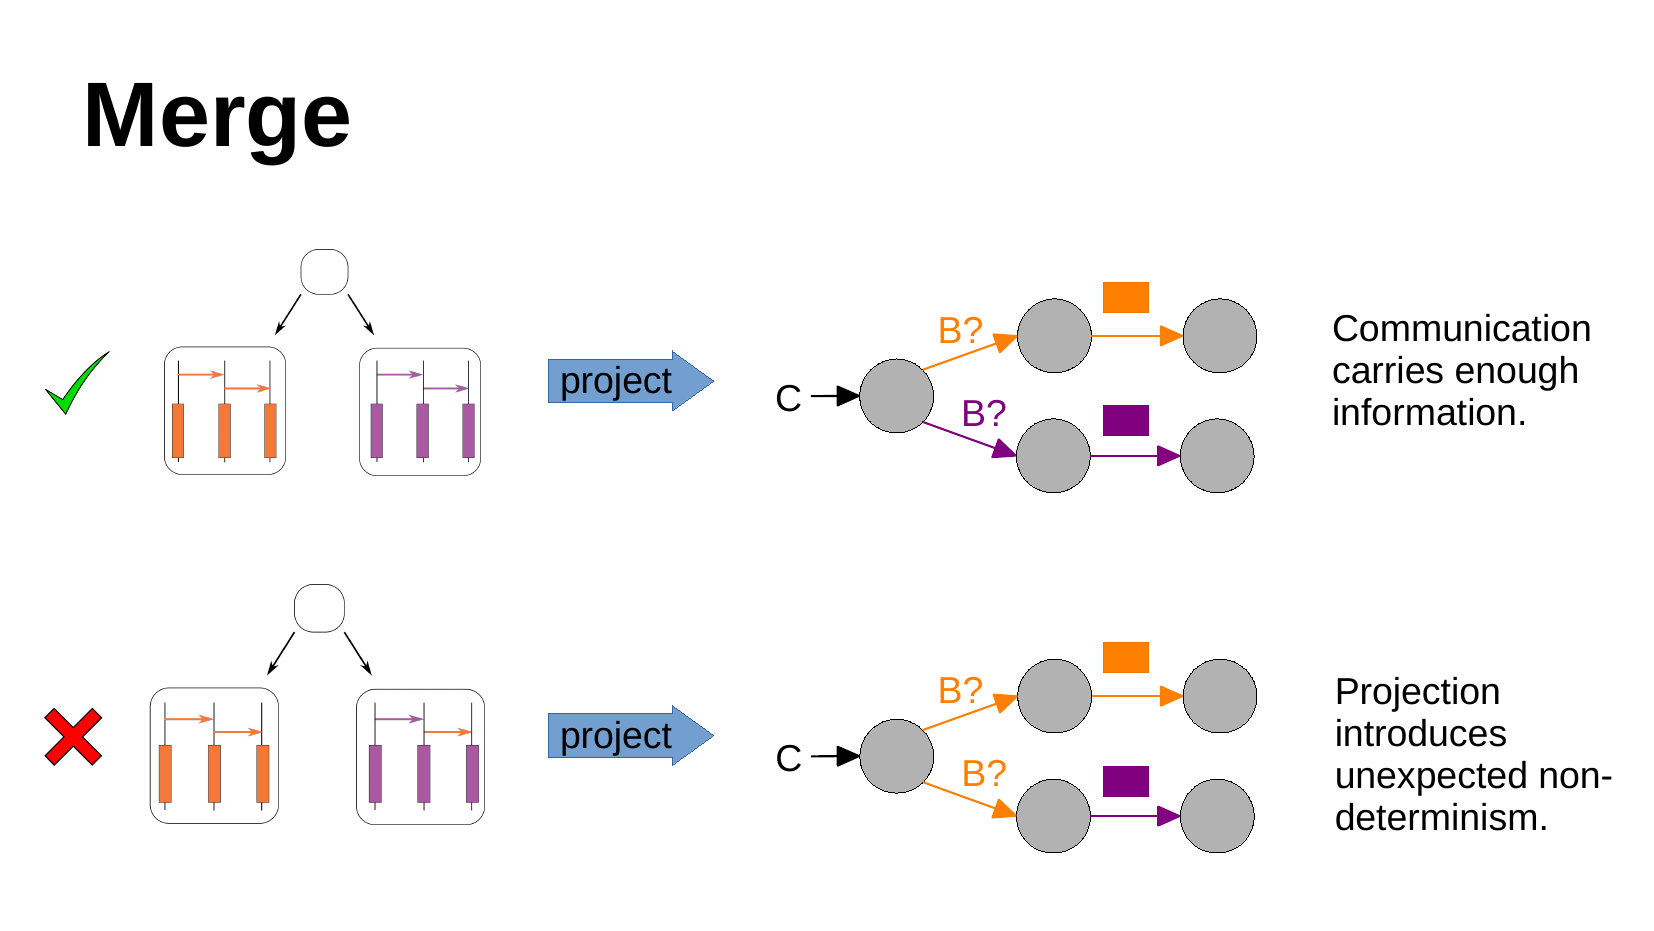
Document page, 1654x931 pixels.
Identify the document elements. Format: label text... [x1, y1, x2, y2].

text_box [1017, 659, 1092, 733]
text_box [1103, 642, 1149, 673]
text_box [1183, 298, 1257, 373]
text_box [1183, 659, 1257, 733]
text_box [1180, 779, 1255, 853]
text_box [1017, 298, 1092, 373]
text_box [1016, 418, 1091, 493]
text_box [1103, 282, 1149, 313]
text_box [1016, 779, 1091, 853]
title Merge [82, 37, 1571, 193]
text_box project [548, 350, 714, 411]
text_box [1180, 418, 1255, 493]
text_box [859, 719, 934, 794]
text_box [1103, 405, 1149, 436]
picture [164, 249, 481, 476]
text_box C [760, 370, 798, 427]
text_box [44, 708, 102, 766]
text_box B? [946, 384, 1022, 442]
text_box Projection introduces unexpected non-determinism. [1320, 662, 1636, 875]
text_box B? [922, 662, 999, 720]
text_box B? [922, 302, 999, 359]
text_box Communication carries enough information. [1317, 300, 1621, 451]
text_box C [760, 730, 799, 788]
text_box B? [946, 745, 1023, 802]
text_box project [548, 705, 714, 766]
text_box [1103, 766, 1149, 797]
text_box [859, 358, 934, 433]
picture [149, 584, 485, 826]
picture [45, 351, 110, 415]
